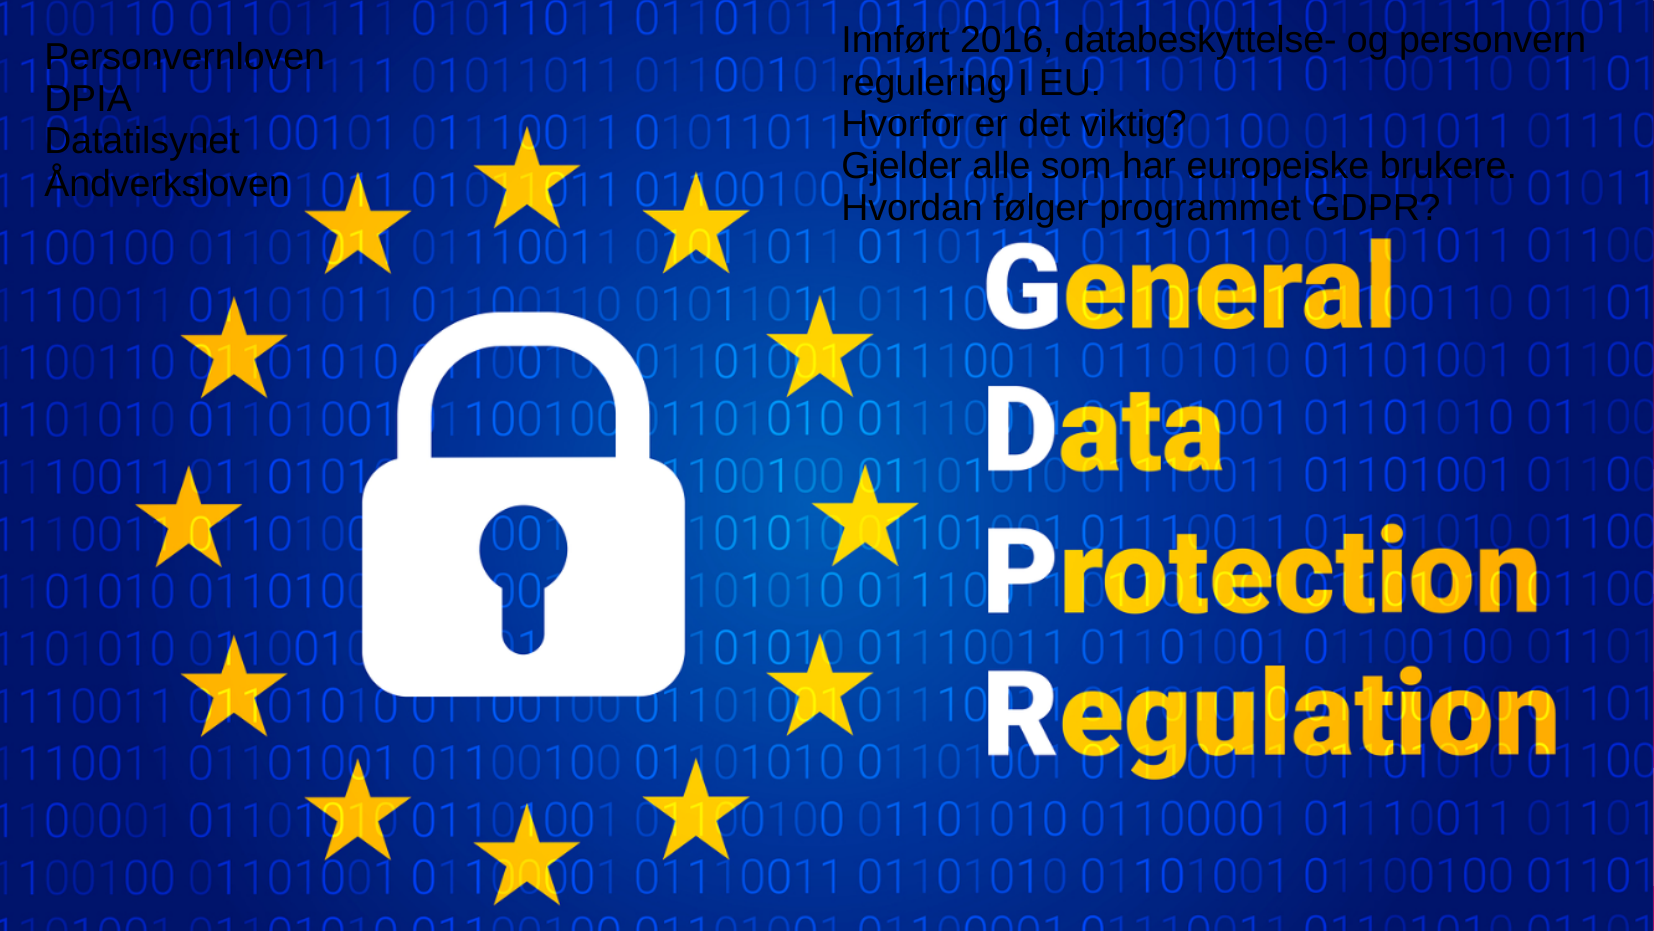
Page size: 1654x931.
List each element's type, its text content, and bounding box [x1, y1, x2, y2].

picture [1316, 207, 1334, 217]
text_box Innført 2016, databeskyttelse- og personvern regulering I EU. Hvorfor er det viktig? Gjelder alle som har europeiske brukere. Hvordan følger programmet GDPR? [826, 11, 1654, 207]
picture [1191, 210, 1201, 218]
text_box Personvernloven DPIA Datatilsynet Åndverksloven [29, 28, 1086, 296]
picture [1347, 207, 1362, 217]
picture [1158, 207, 1168, 218]
picture [1105, 207, 1115, 218]
picture [1137, 207, 1148, 218]
picture [0, 0, 1654, 931]
